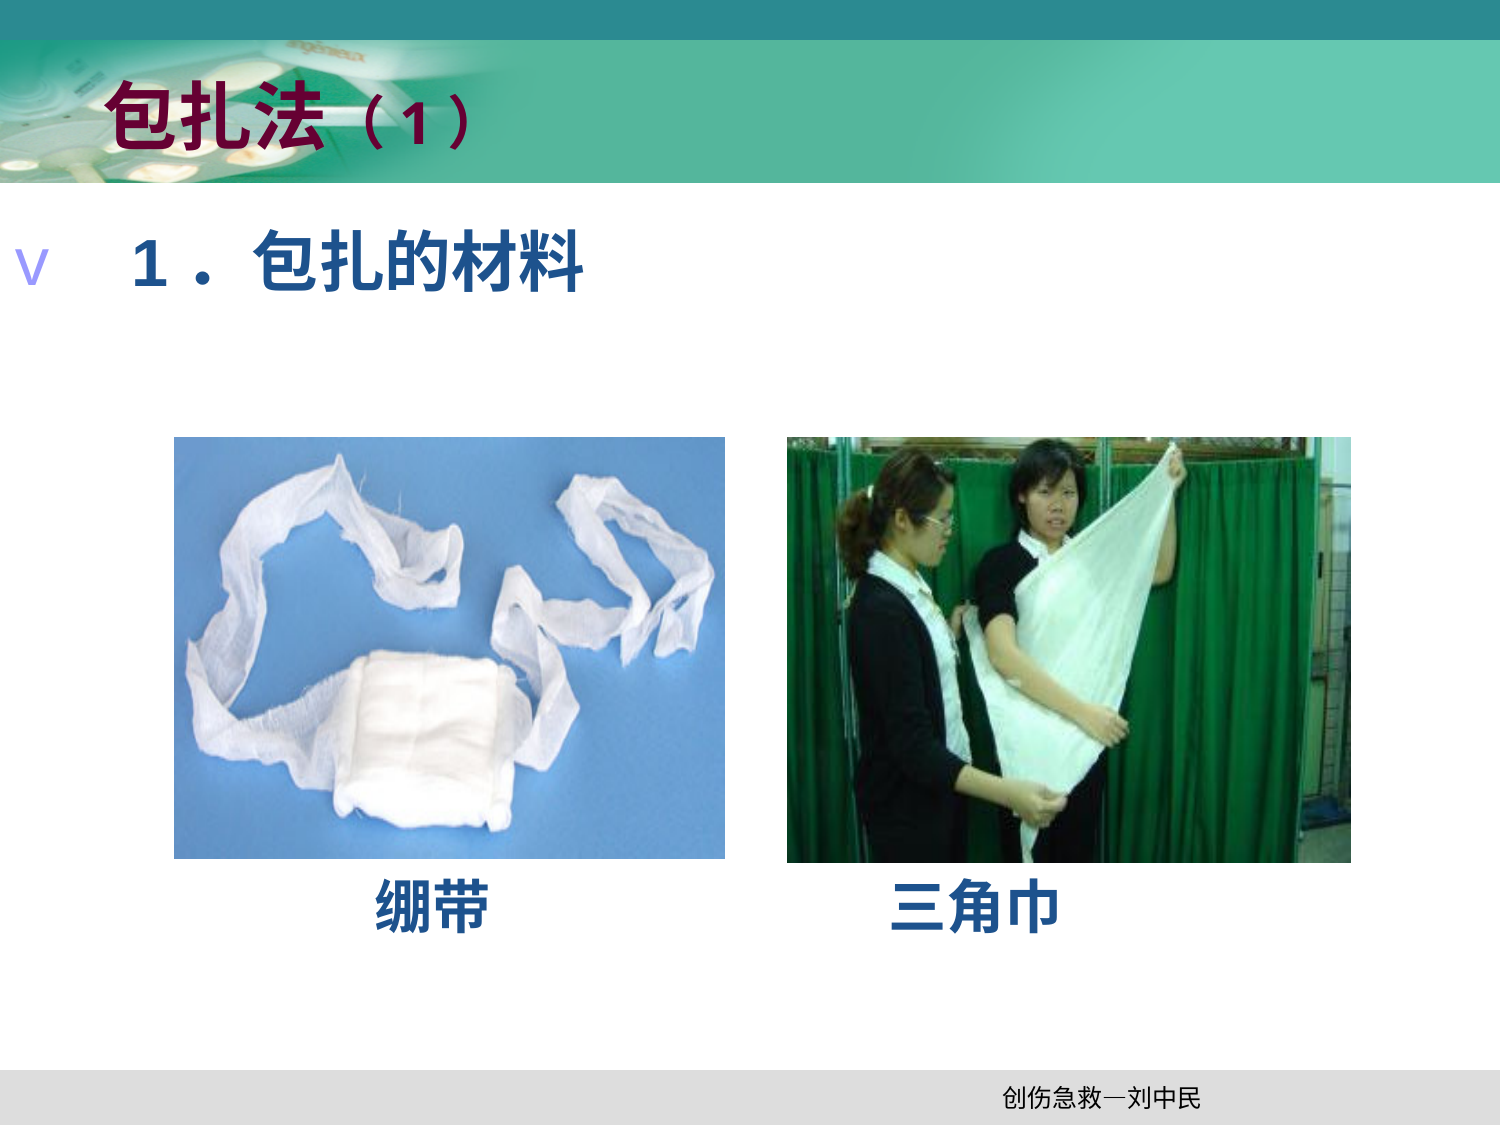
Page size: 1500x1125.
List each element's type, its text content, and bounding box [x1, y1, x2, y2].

picture [787, 437, 1351, 863]
list 1．包扎的材料 [0, 212, 1351, 526]
title 包扎法（1） [87, 62, 1461, 155]
text_box 绷带 三角巾 [200, 862, 1328, 1018]
picture [174, 437, 725, 859]
text_box 创伤急救—刘中民 [987, 1074, 1463, 1125]
